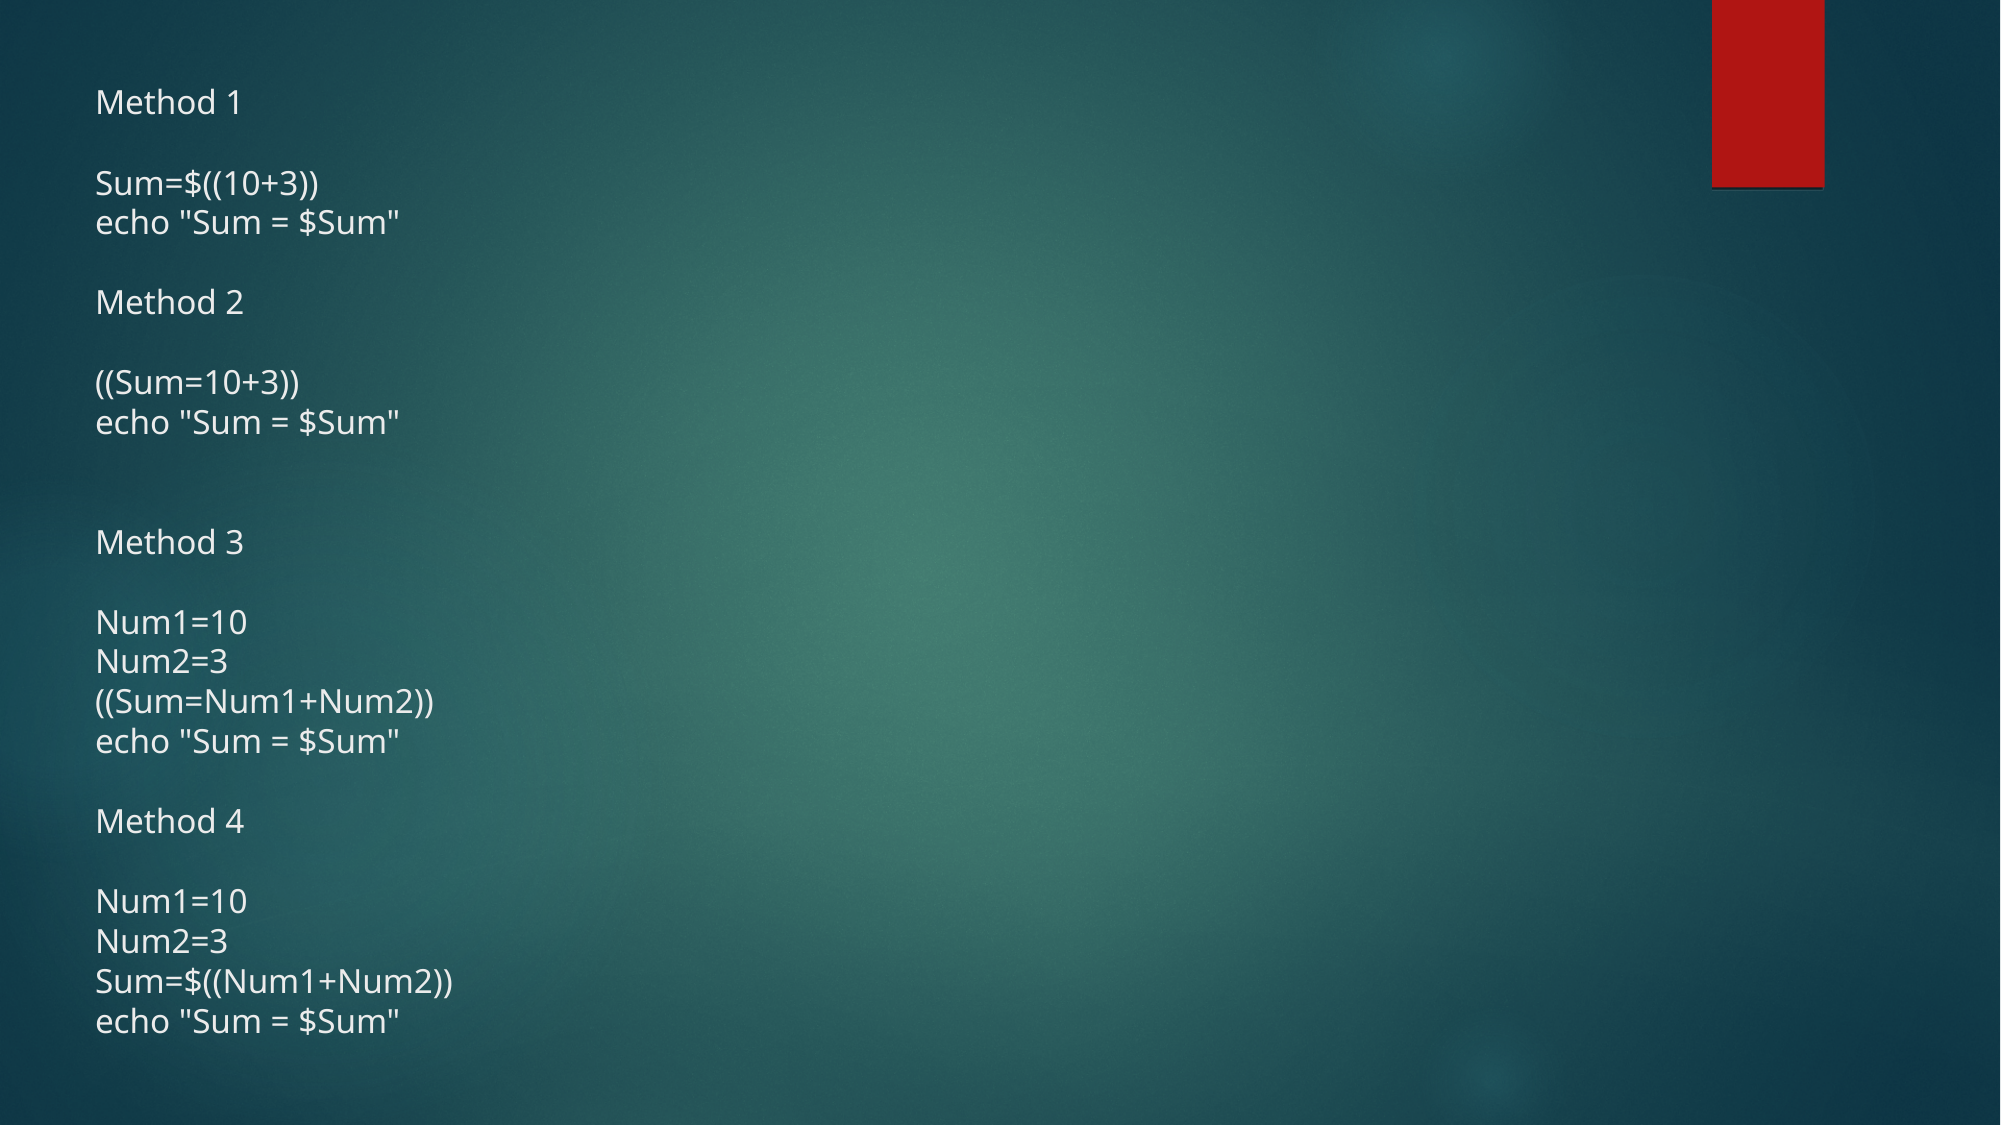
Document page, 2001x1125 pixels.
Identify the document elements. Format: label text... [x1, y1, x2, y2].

title Method 1 Sum=$((10+3)) echo "Sum = $Sum" Method 2 ((Sum=10+3)) echo "Sum = $Sum" Method 3 Num1=10 Num2=3 ((Sum=Num1+Num2)) echo "Sum = $Sum" Method 4 Num1=10 Num2=3 Sum=$((Num1+Num2)) echo "Sum = $Sum" [79, 74, 1670, 1023]
picture [0, 0, 2001, 1125]
